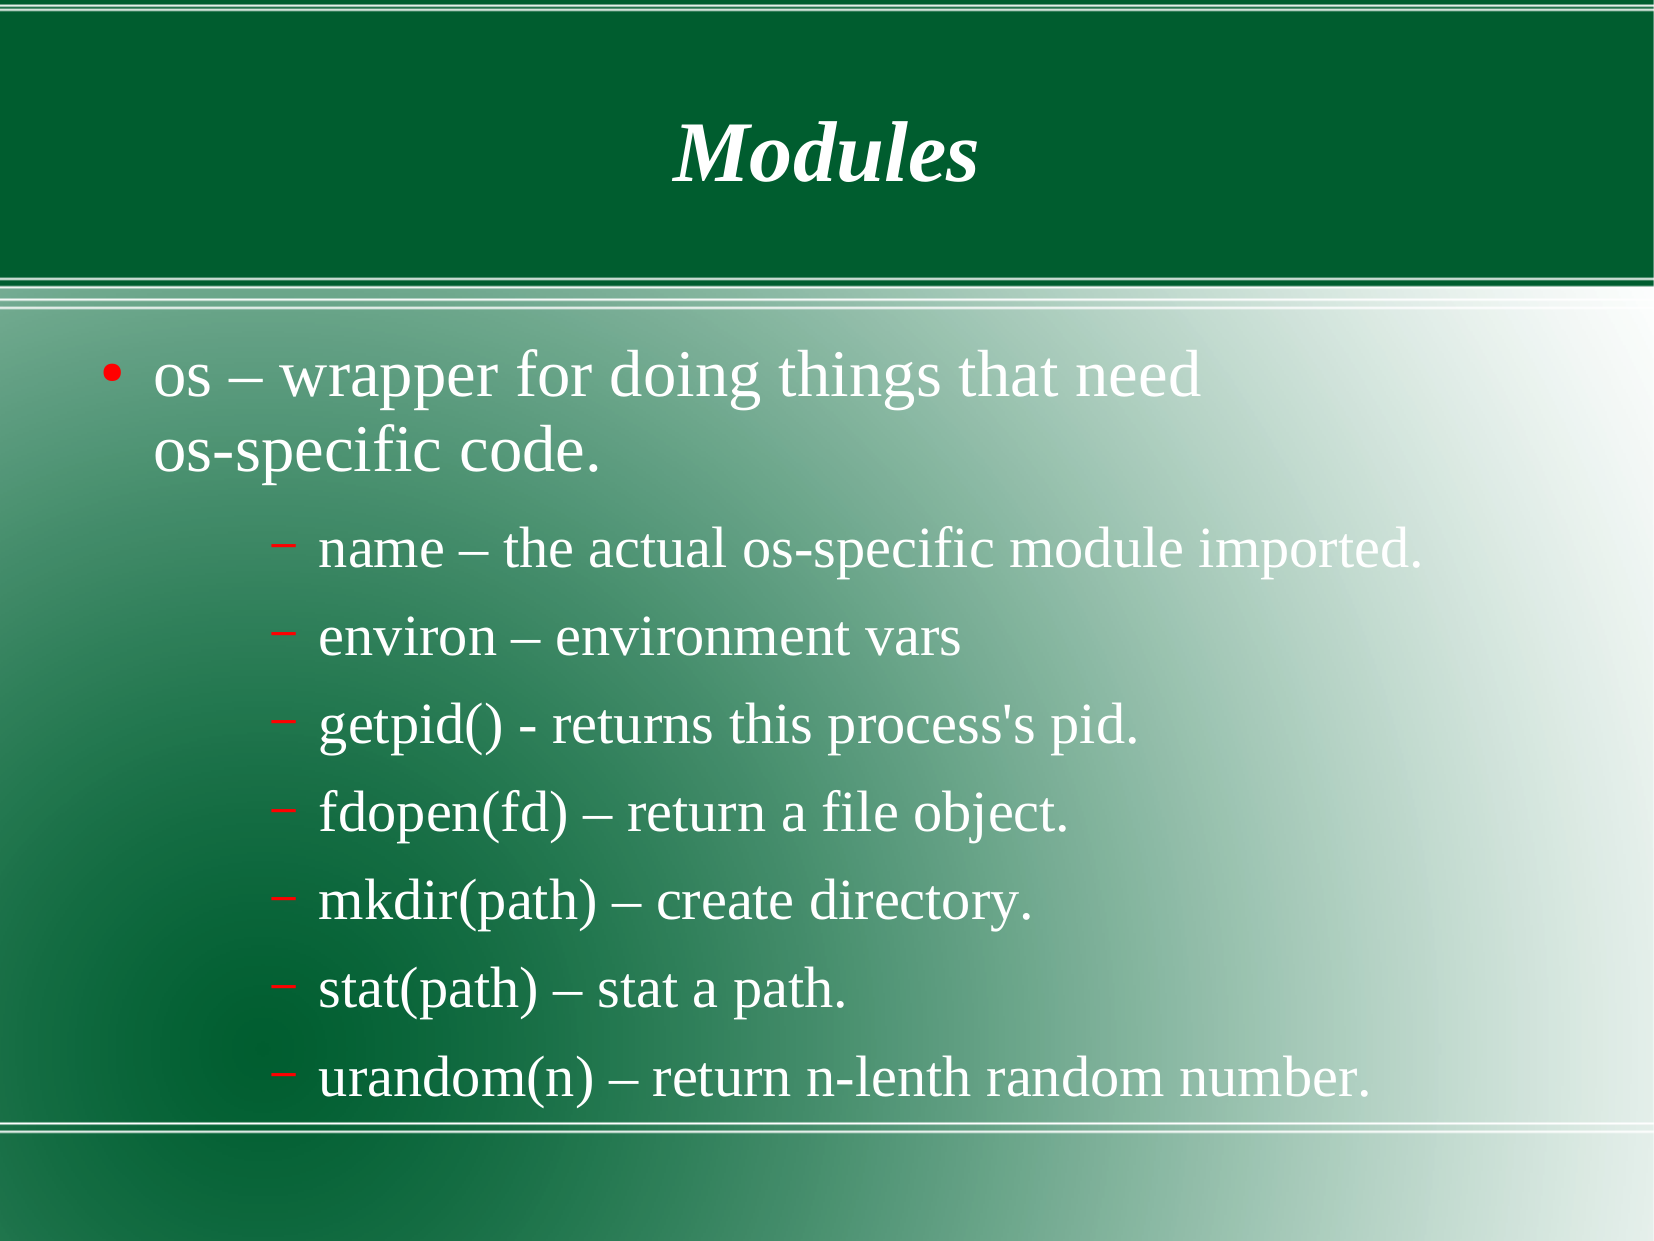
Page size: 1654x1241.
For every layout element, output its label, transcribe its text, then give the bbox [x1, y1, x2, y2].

picture [0, 0, 1654, 1241]
title Modules [82, 49, 1571, 257]
list os – wrapper for doing things that need os-specific code. name – the actual os-specific module imported. environ – environment vars getpid() - returns this process's pid. fdopen(fd) – return a file object. mkdir(path) – create directory. stat(path) – stat a path. urandom(n) – return n-lenth random number. [82, 337, 1571, 1156]
